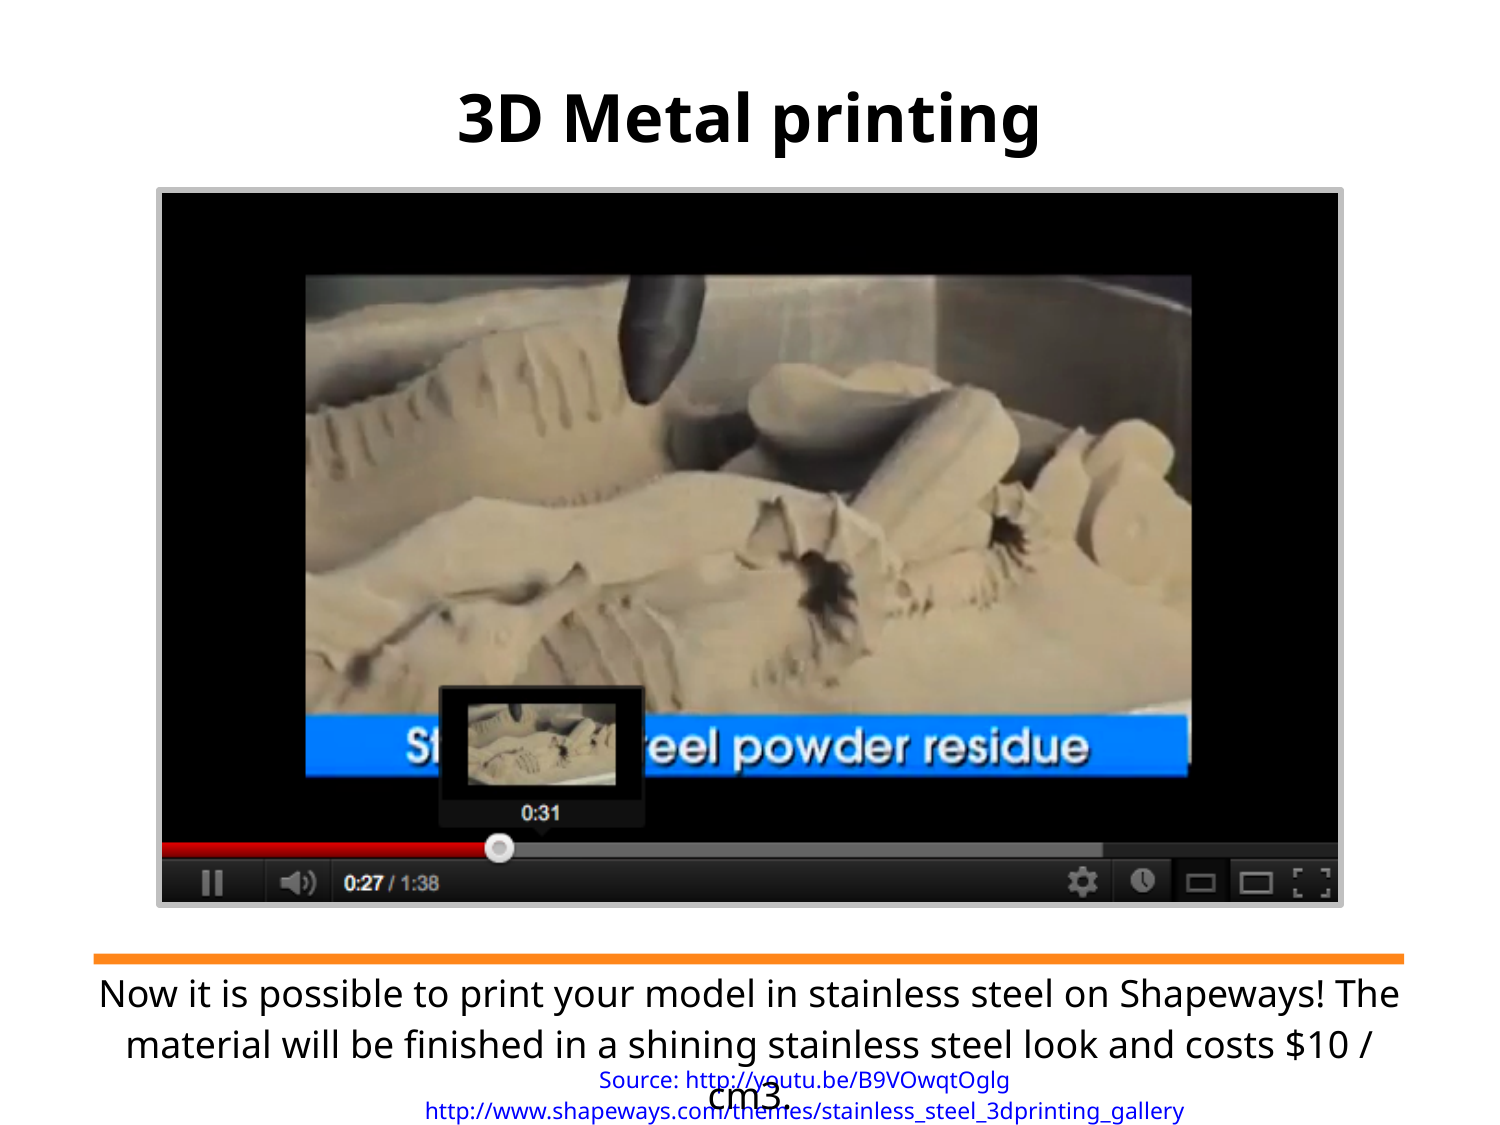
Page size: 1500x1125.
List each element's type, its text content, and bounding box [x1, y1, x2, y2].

text_box Now it is possible to print your model in stainless steel on Shapeways! The material will be finished in a shining stainless steel look and costs $10 / cm3. [76, 960, 1424, 1064]
picture [0, 0, 1500, 1125]
picture [1090, 1108, 1096, 1118]
title 3D Metal printing [75, 44, 1426, 188]
text_box Source: http://youtu.be/B9VOwqtOglg http://www.shapeways.com/themes/stainless_steel_3dprinting_gallery [410, 1064, 1090, 1123]
